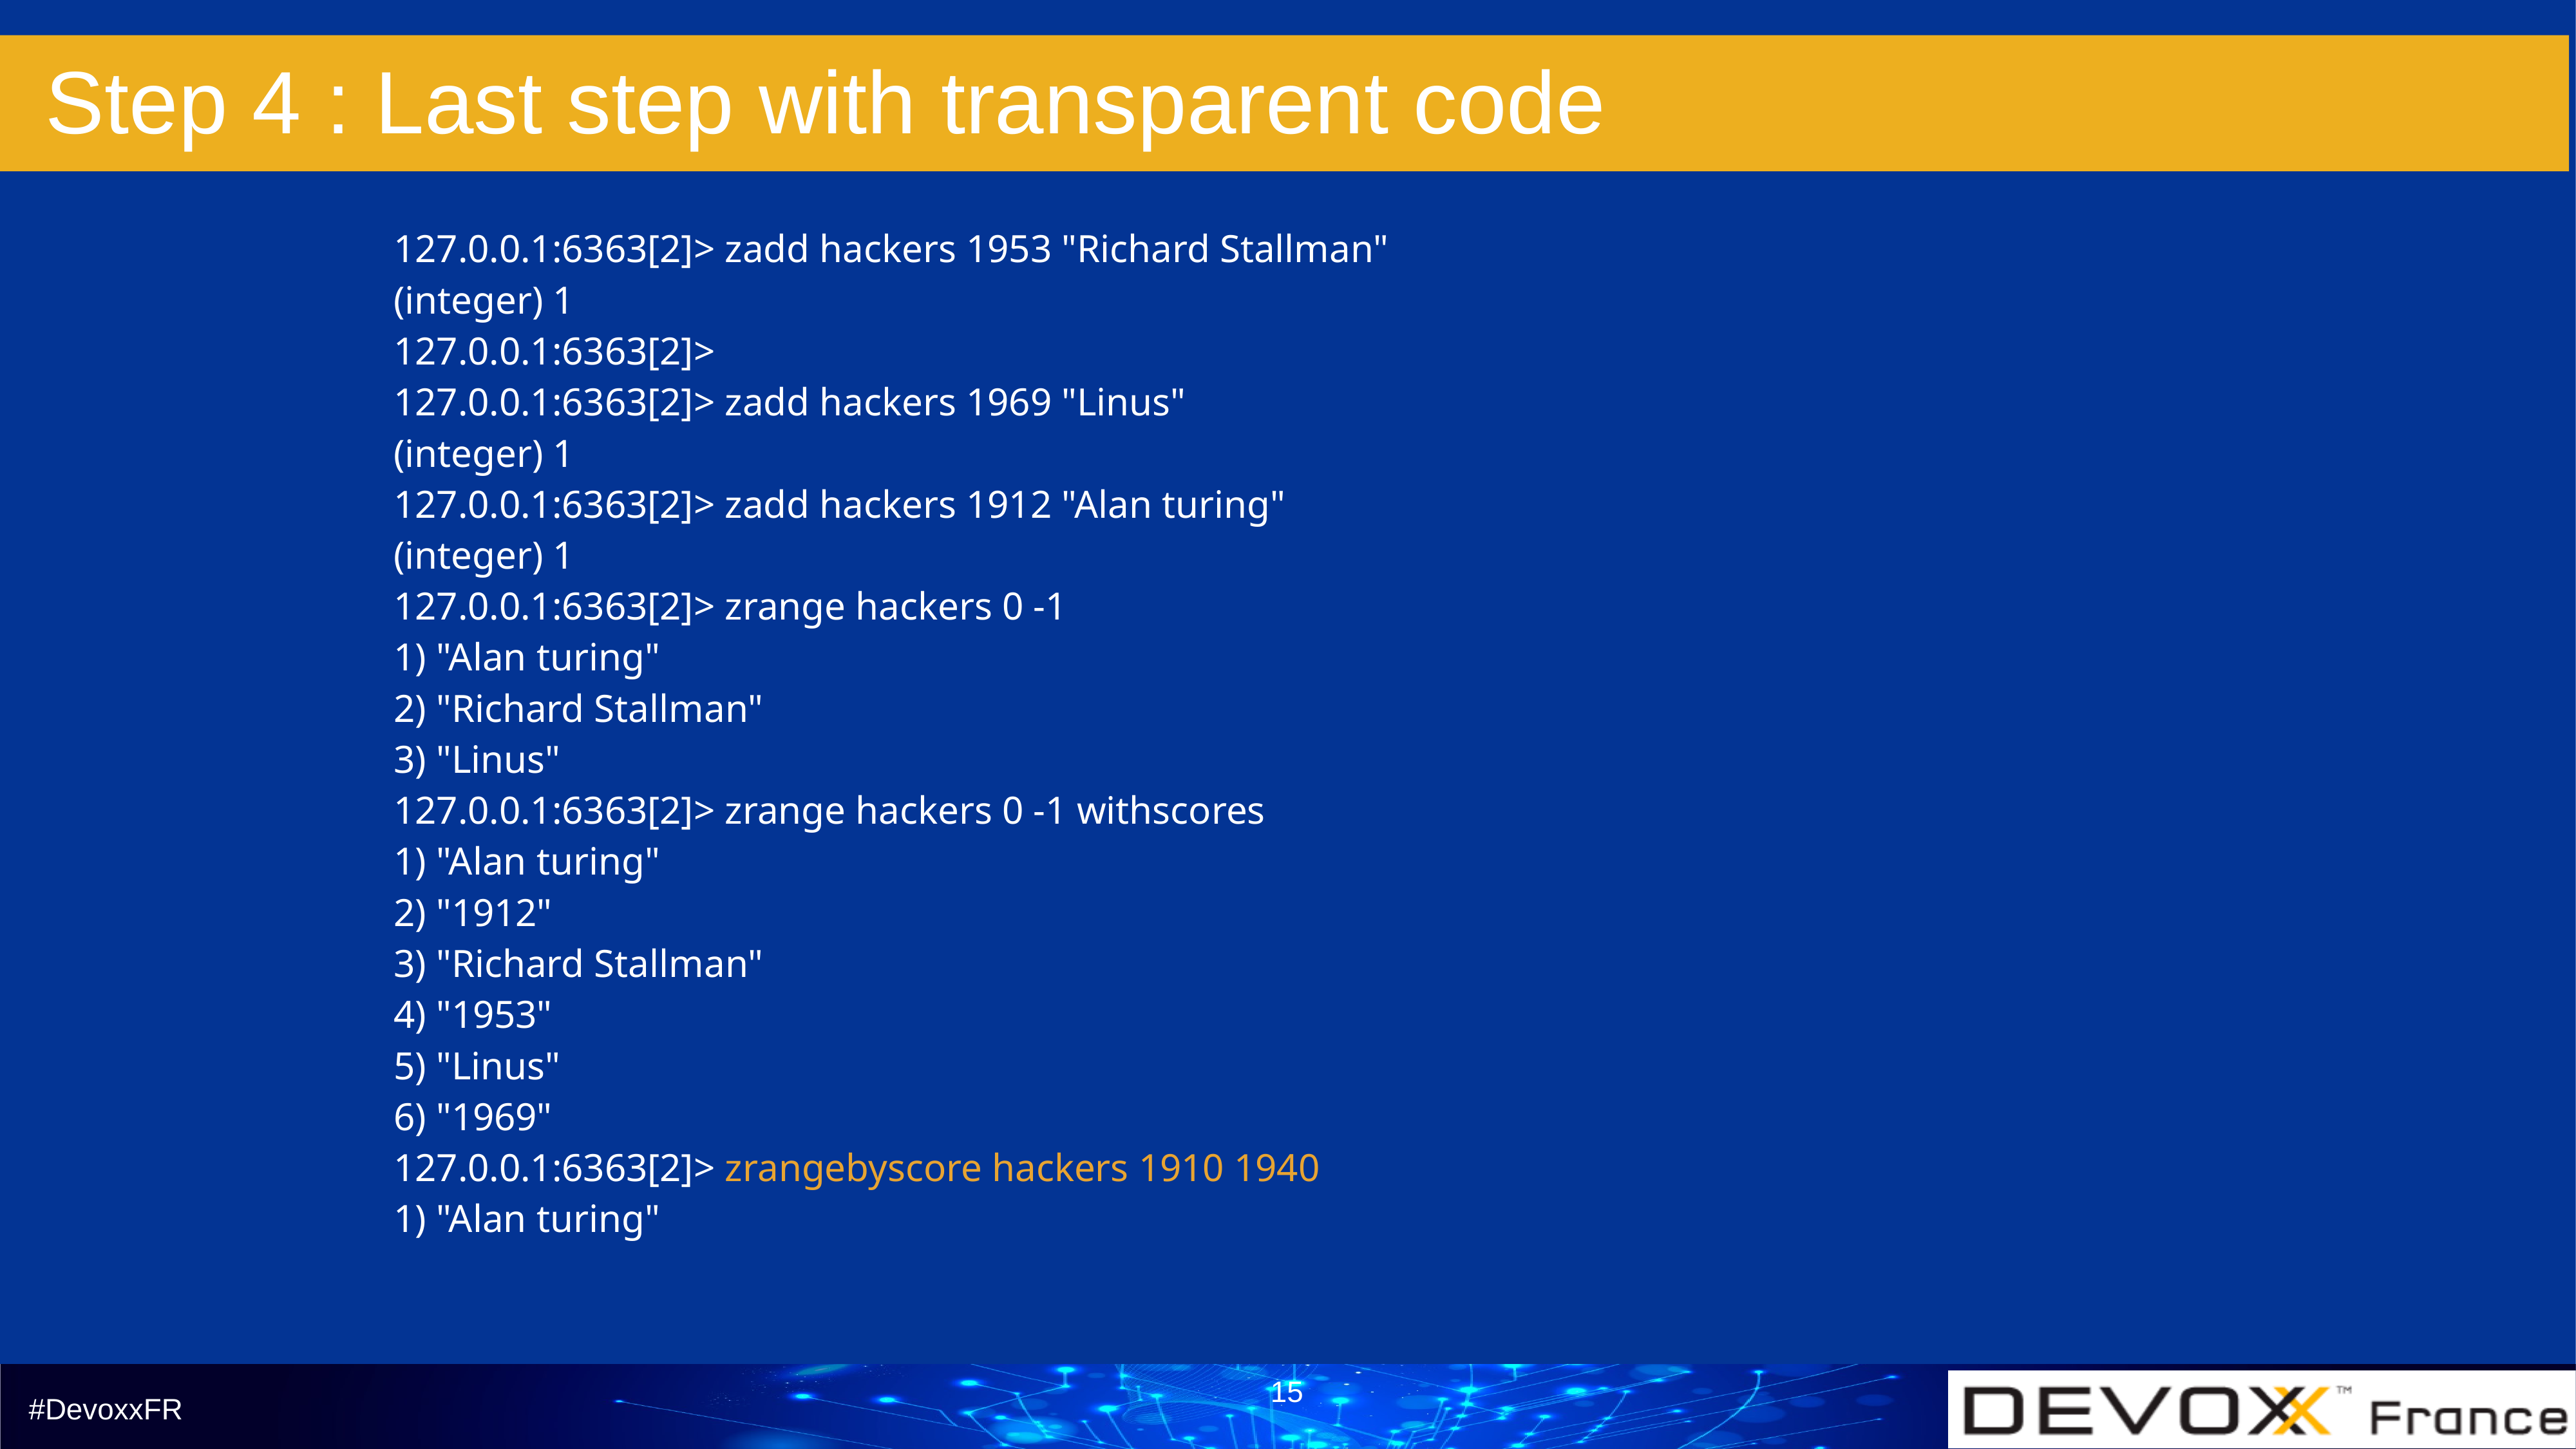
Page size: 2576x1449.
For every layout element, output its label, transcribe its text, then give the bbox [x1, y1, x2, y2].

list 127.0.0.1:6363[2]> zadd hackers 1953 "Richard Stallman" (integer) 1 127.0.0.1:6363[2]> 127.0.0.1:6363[2]> zadd hackers 1969 "Linus" (integer) 1 127.0.0.1:6363[2]> zadd hackers 1912 "Alan turing" (integer) 1 127.0.0.1:6363[2]> zrange hackers 0 -1 1) "Alan turing" 2) "Richard Stallman" 3) "Linus" 127.0.0.1:6363[2]> zrange hackers 0 -1 withscores 1) "Alan turing" 2) "1912" 3) "Richard Stallman" 4) "1953" 5) "Linus" 6) "1969" 127.0.0.1:6363[2]> zrangebyscore hackers 1910 1940 1) "Alan turing" [393, 222, 2183, 1314]
title Step 4 : Last step with transparent code [0, 35, 2570, 171]
slide_number 15 [1267, 1375, 1307, 1427]
picture [1309, 1442, 1326, 1449]
picture [0, 1364, 2576, 1449]
